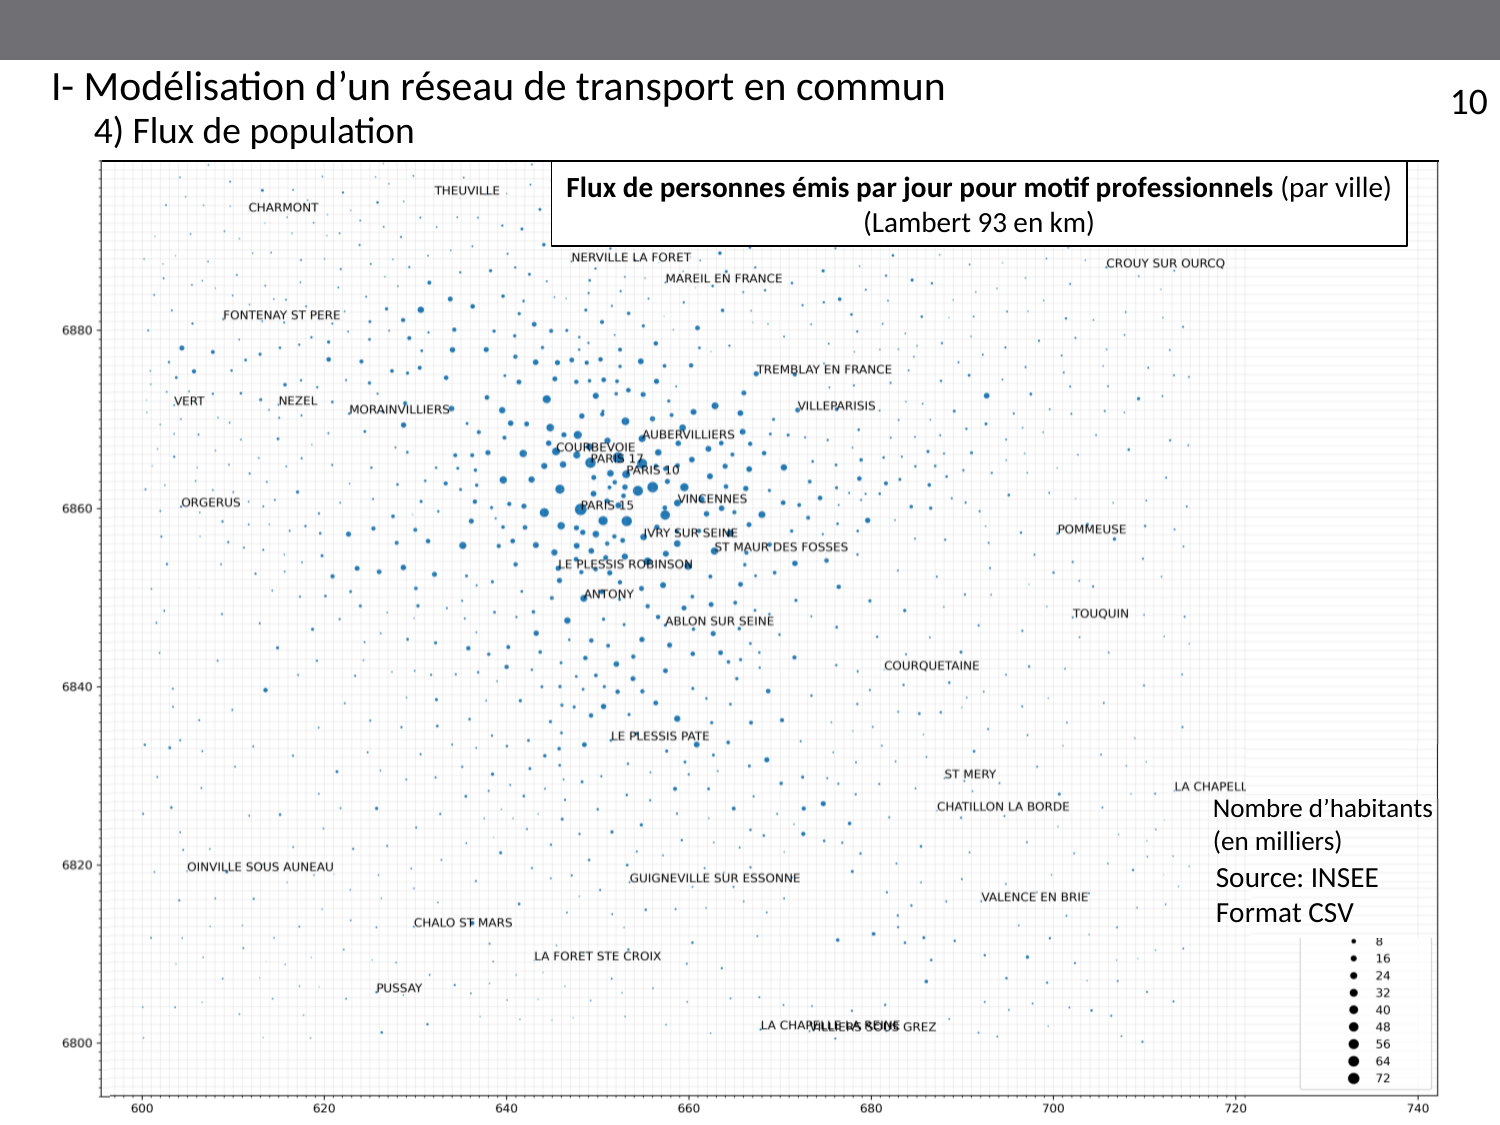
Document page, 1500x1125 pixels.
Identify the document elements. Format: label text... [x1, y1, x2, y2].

picture [53, 160, 1442, 1124]
text_box 4) Flux de population [79, 117, 430, 159]
text_box Nombre d’habitants (en milliers) [1197, 783, 1500, 882]
text_box Flux de personnes émis par jour pour motif professionnels (par ville) (Lambert 93 en km) [551, 161, 1407, 246]
text_box I- Modélisation d’un réseau de transport en commun [36, 51, 1250, 117]
text_box Source: INSEE Format CSV [1201, 851, 1394, 936]
text_box 10 [1435, 69, 1500, 131]
